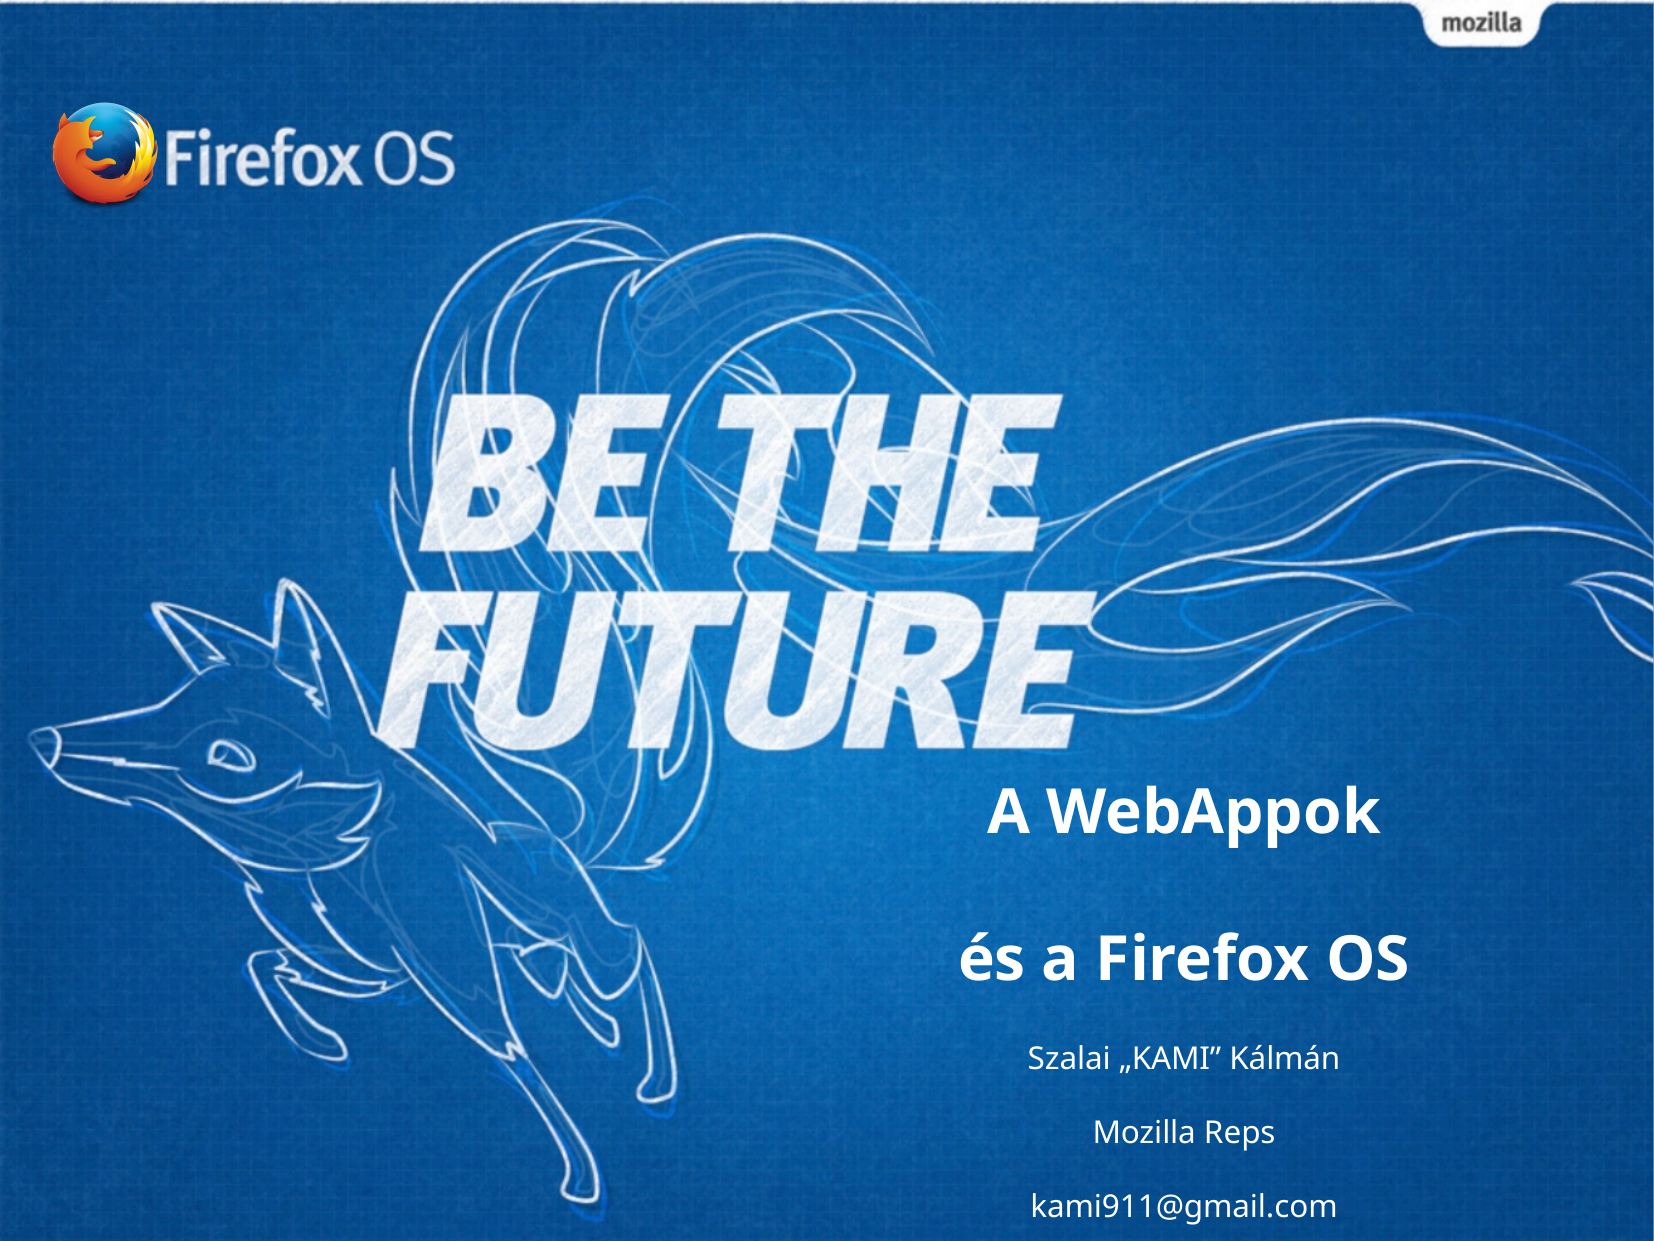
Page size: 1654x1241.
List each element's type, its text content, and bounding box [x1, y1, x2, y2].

title A WebAppok és a Firefox OS Szalai „KAMI” Kálmán Mozilla Reps kami911@gmail.com [714, 755, 1654, 1197]
picture [50, 100, 160, 209]
